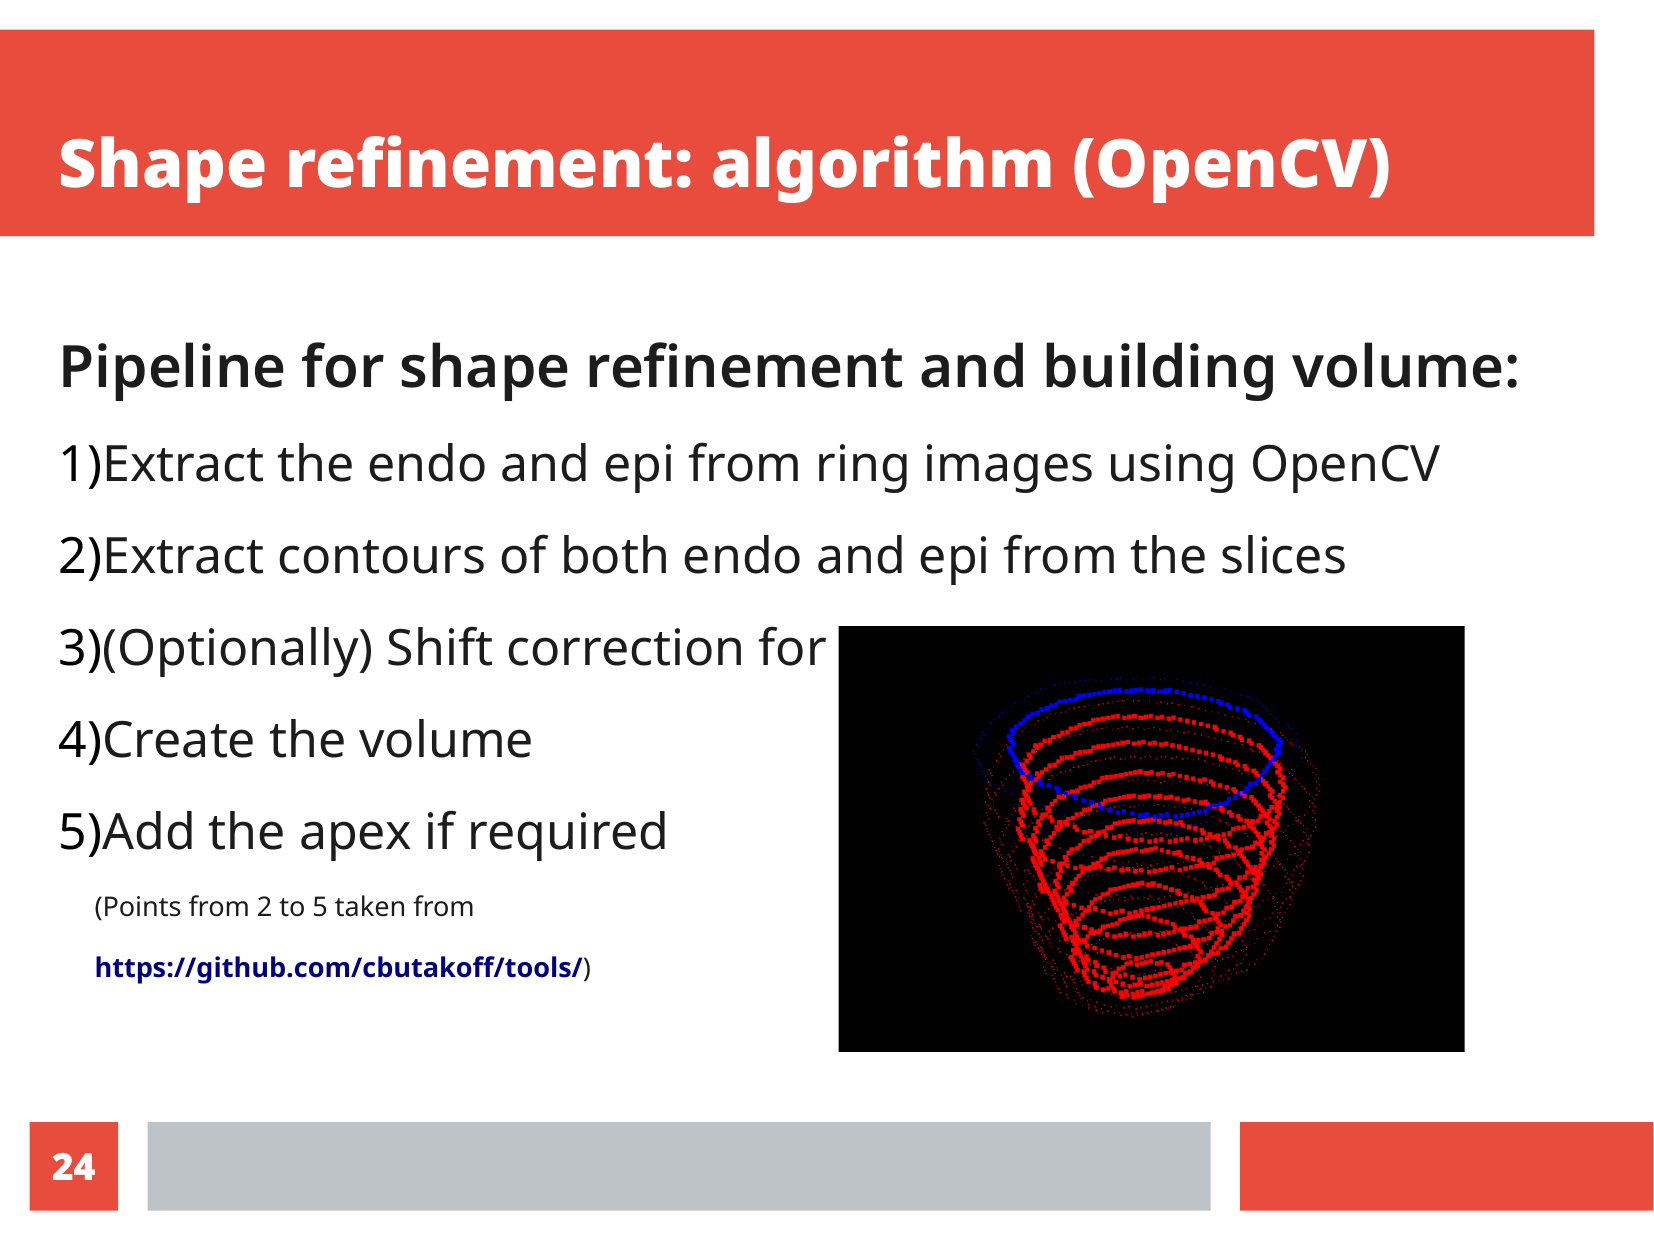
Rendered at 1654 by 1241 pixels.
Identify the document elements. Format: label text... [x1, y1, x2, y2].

title Shape refinement: algorithm (OpenCV) [59, 59, 1595, 207]
picture [838, 626, 1465, 1052]
list Pipeline for shape refinement and building volume: Extract the endo and epi from ring images using OpenCV Extract contours of both endo and epi from the slices (Optionally) Shift correction for the contours Create the volume Add the apex if required (Points from 2 to 5 taken from https://github.com/cbutakoff/tools/) [59, 324, 1565, 1093]
